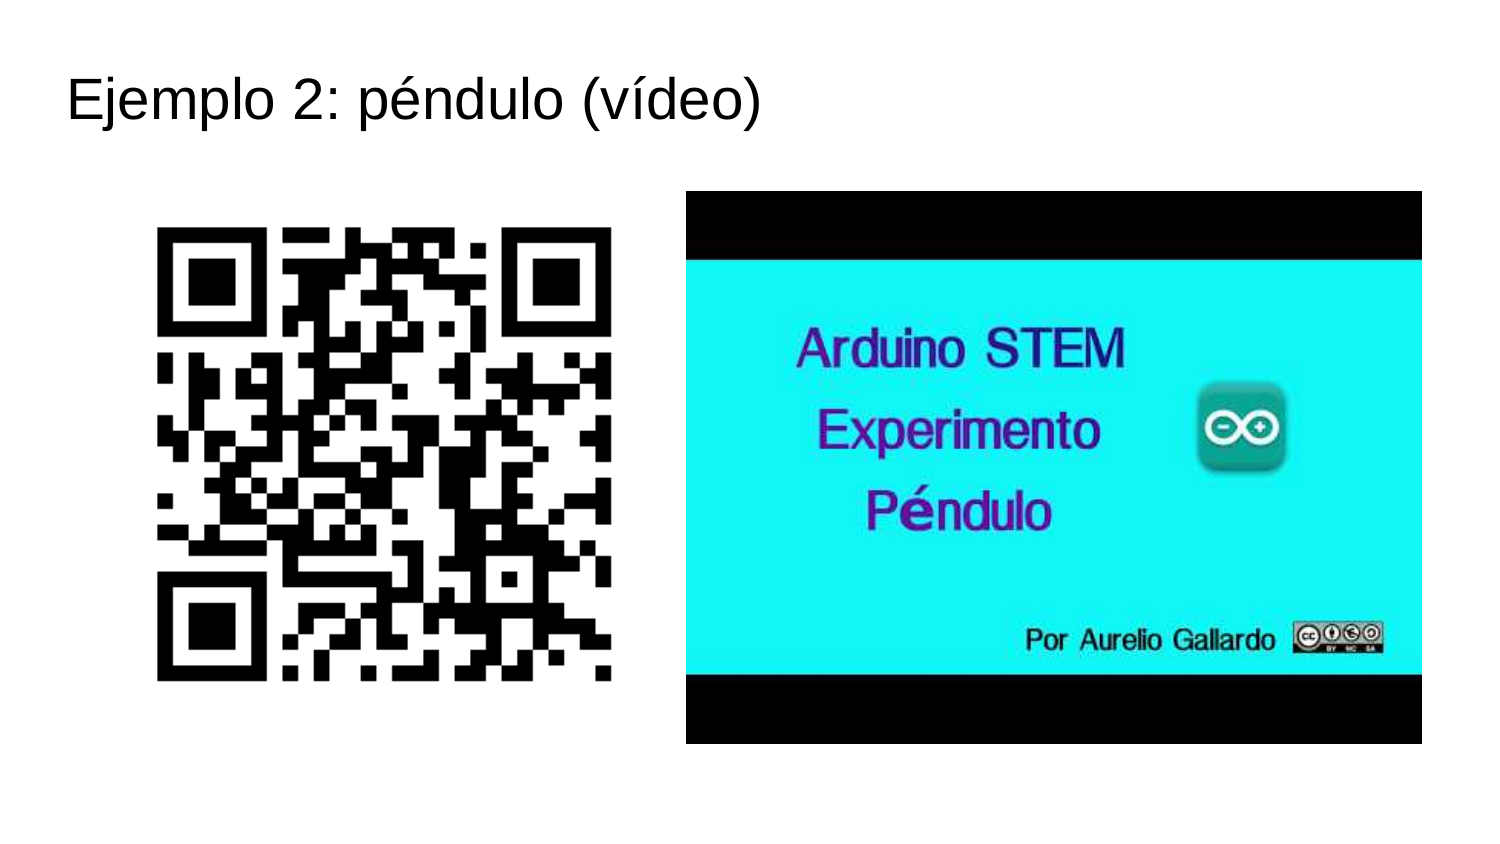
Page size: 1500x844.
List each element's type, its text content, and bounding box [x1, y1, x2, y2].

picture [686, 191, 1422, 744]
picture [95, 165, 674, 744]
text_box Ejemplo 2: péndulo (vídeo) [51, 46, 1449, 141]
